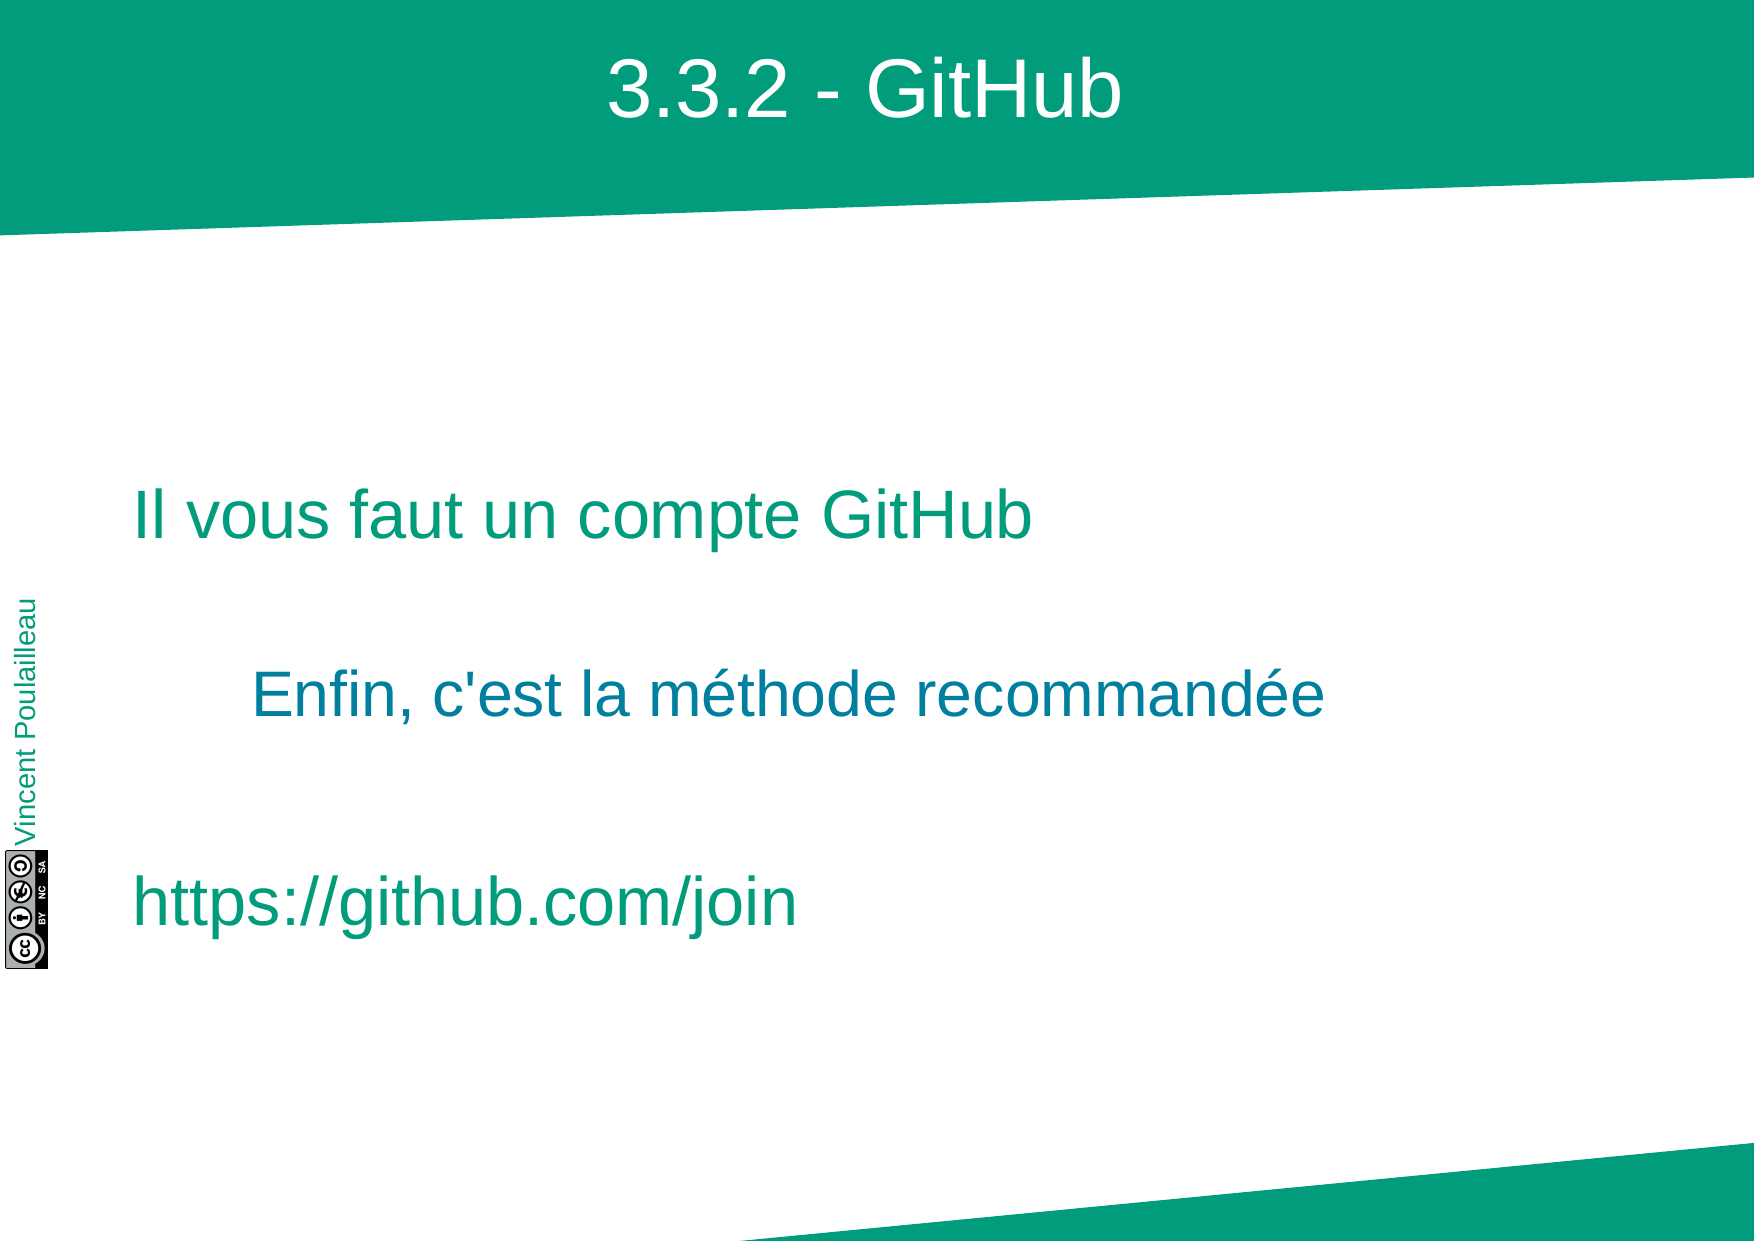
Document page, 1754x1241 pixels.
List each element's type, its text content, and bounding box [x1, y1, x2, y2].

picture [5, 850, 48, 969]
text_box Il vous faut un compte GitHub Enfin, c'est la méthode recommandée https://github.com/join [0, 178, 1754, 1241]
text_box 3.3.2 - GitHub [0, 0, 1754, 178]
text_box © 2019 Vincent Poulailleau [1, 448, 61, 1099]
